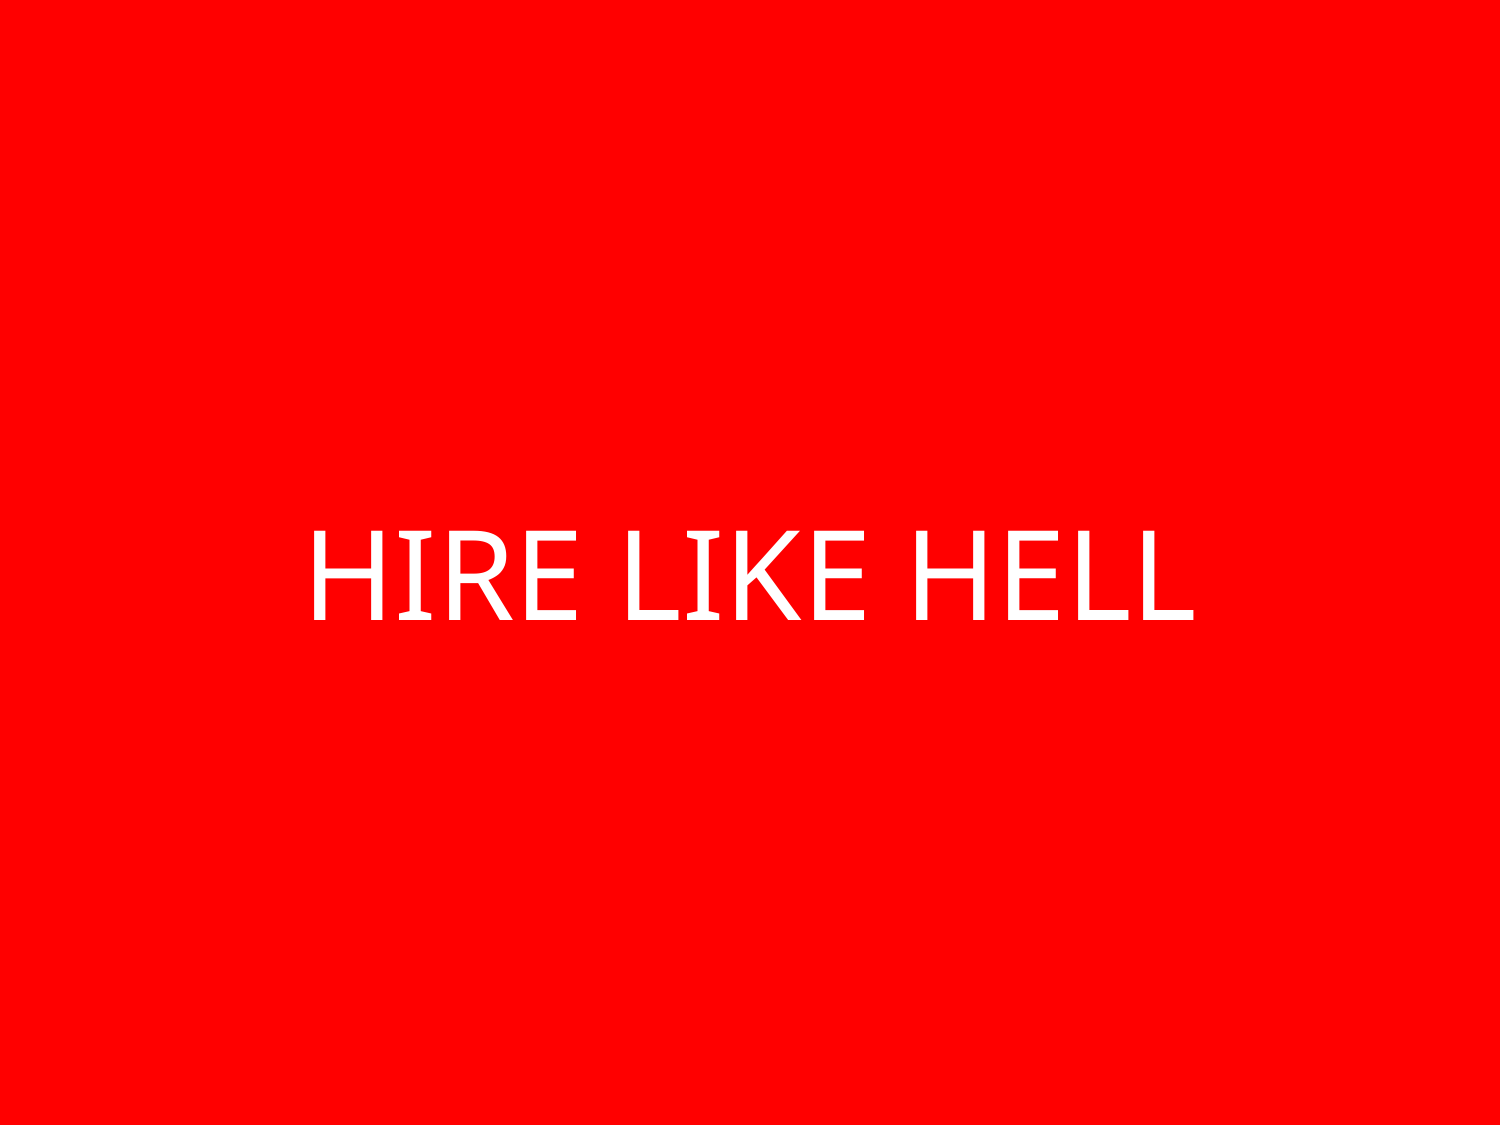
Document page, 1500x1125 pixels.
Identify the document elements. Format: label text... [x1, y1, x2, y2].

list HIRE LIKE HELL [0, 487, 1500, 781]
